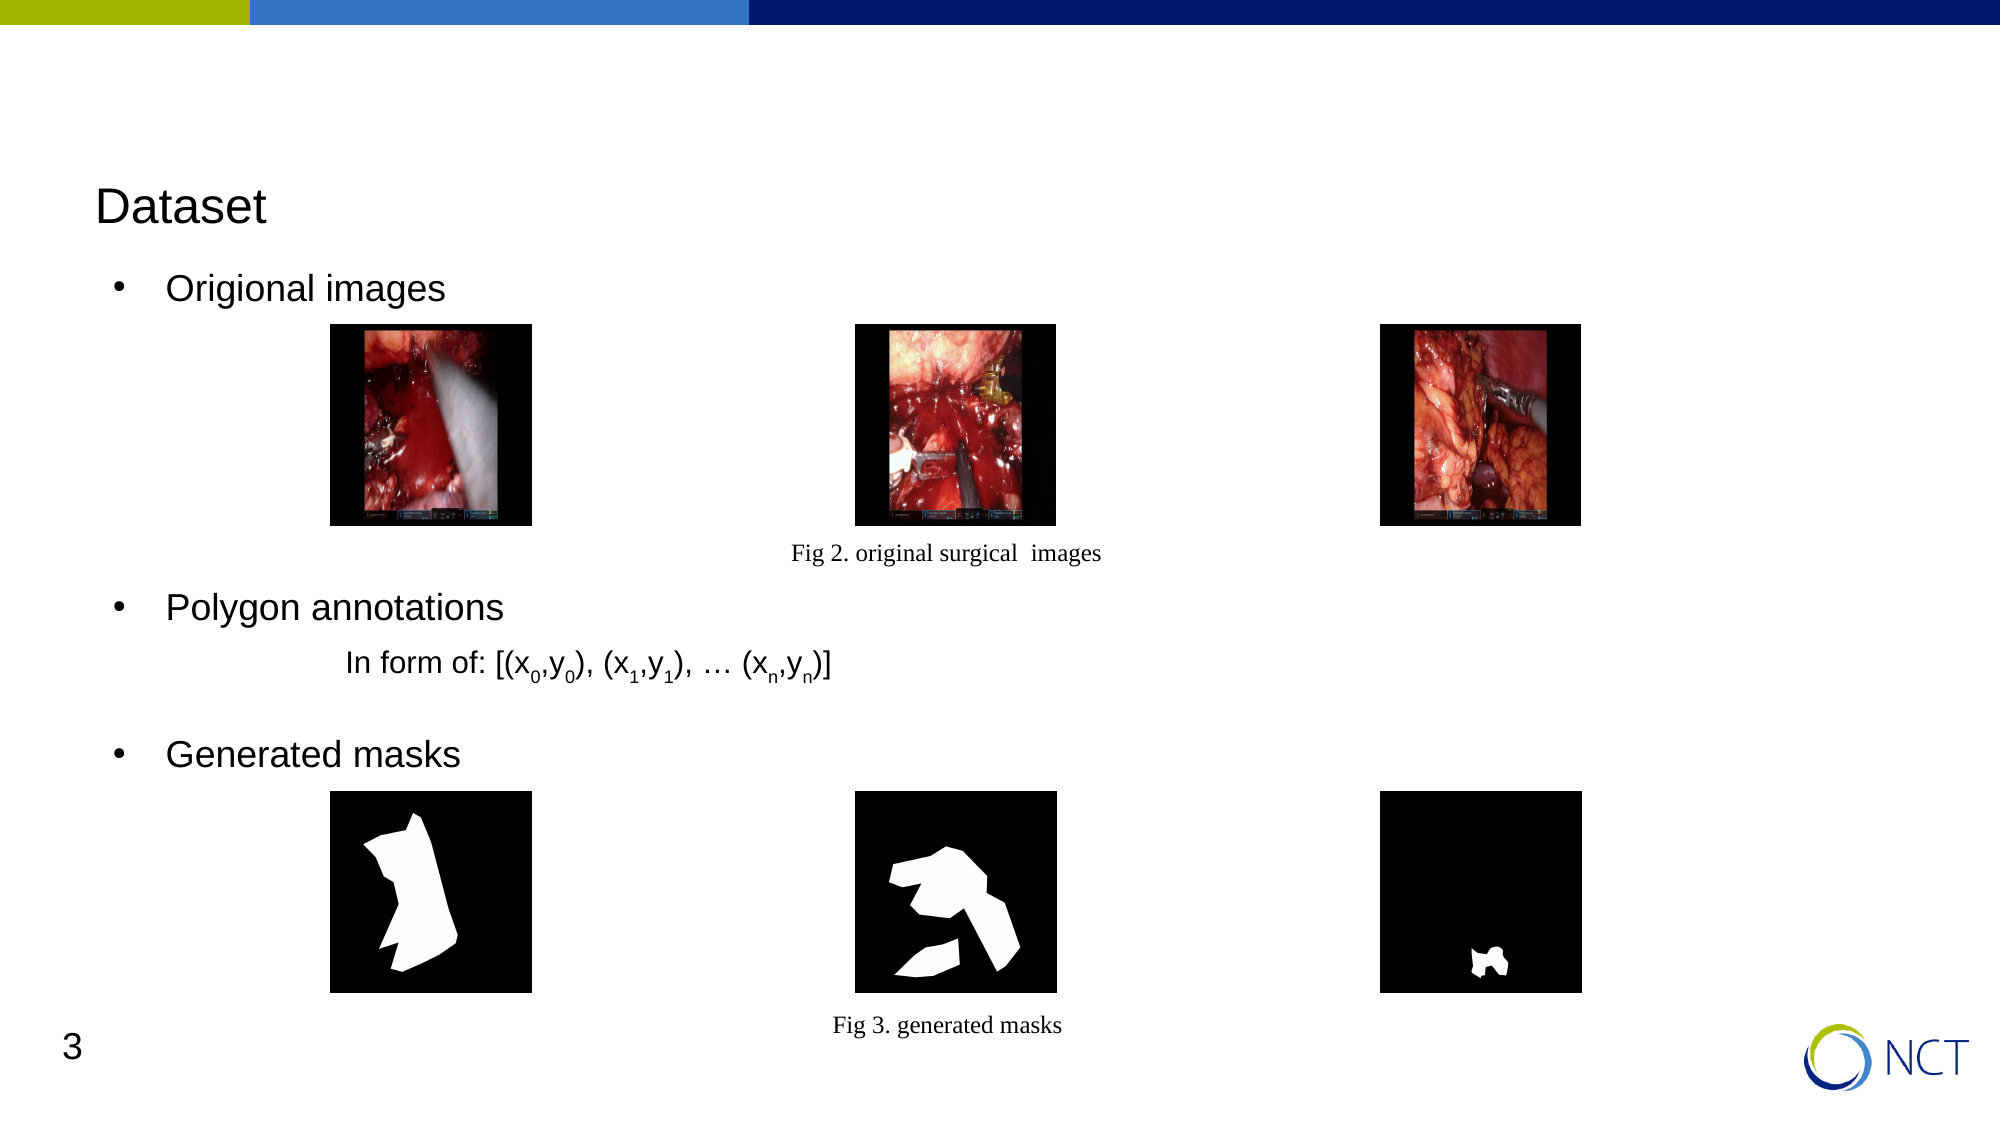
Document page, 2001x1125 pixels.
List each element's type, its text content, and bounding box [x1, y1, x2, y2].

title Dataset [94, 112, 1886, 300]
picture [1804, 1024, 1969, 1091]
text_box Fig 3. generated masks [817, 1004, 1083, 1051]
text_box In form of: [(x0,y0), (x1,y1), … (xn,yn)] [330, 637, 856, 695]
picture [330, 324, 532, 526]
picture [855, 324, 1056, 526]
picture [1380, 324, 1581, 526]
list Polygon annotations [94, 586, 686, 644]
text_box Fig 2. original surgical images [776, 531, 1128, 575]
picture [330, 791, 532, 993]
picture [855, 791, 1057, 993]
list Origional images [94, 267, 626, 325]
picture [1380, 791, 1582, 993]
list Generated masks [94, 733, 686, 792]
